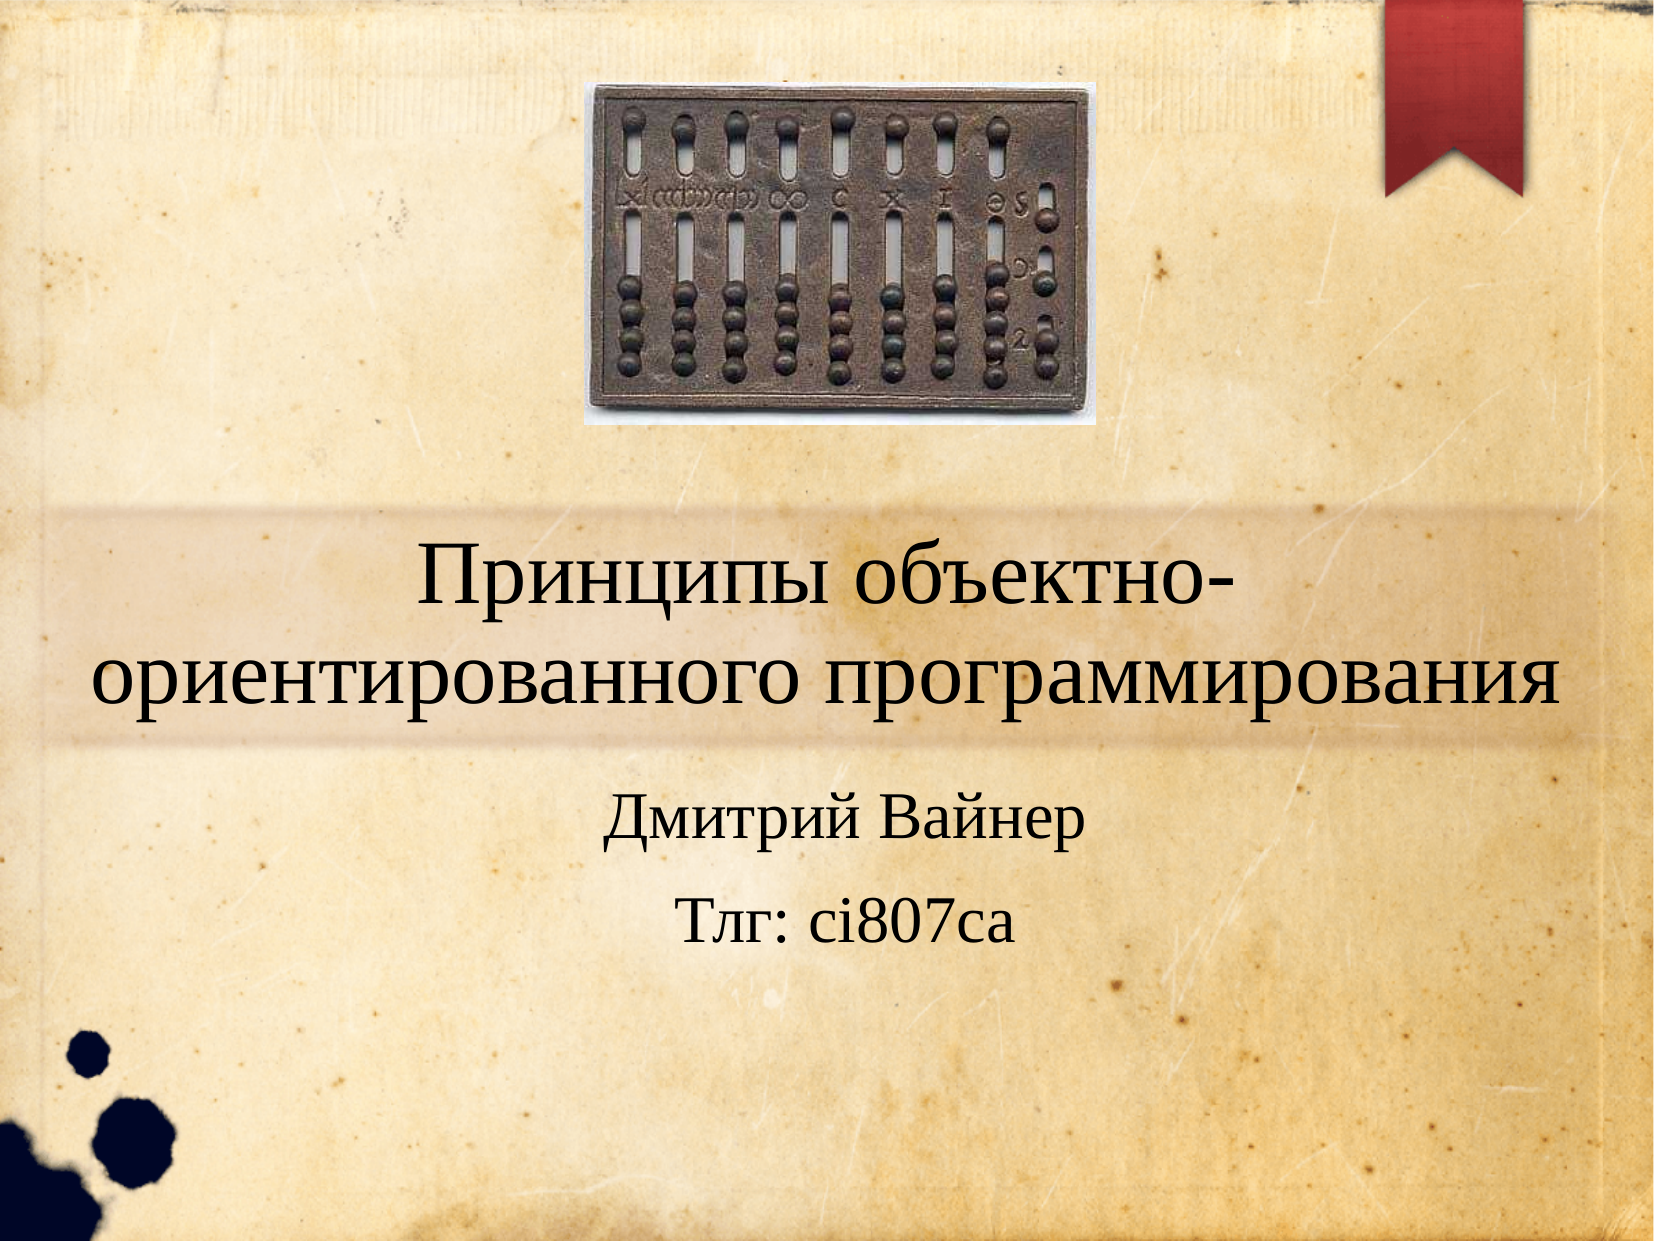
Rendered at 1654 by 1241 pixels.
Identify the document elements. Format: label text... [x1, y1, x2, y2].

title Принципы объектно-ориентированного программирования [82, 519, 1571, 727]
picture [0, 0, 1654, 1241]
list Дмитрий Вайнер Тлг: ci807ca [82, 779, 1538, 1205]
